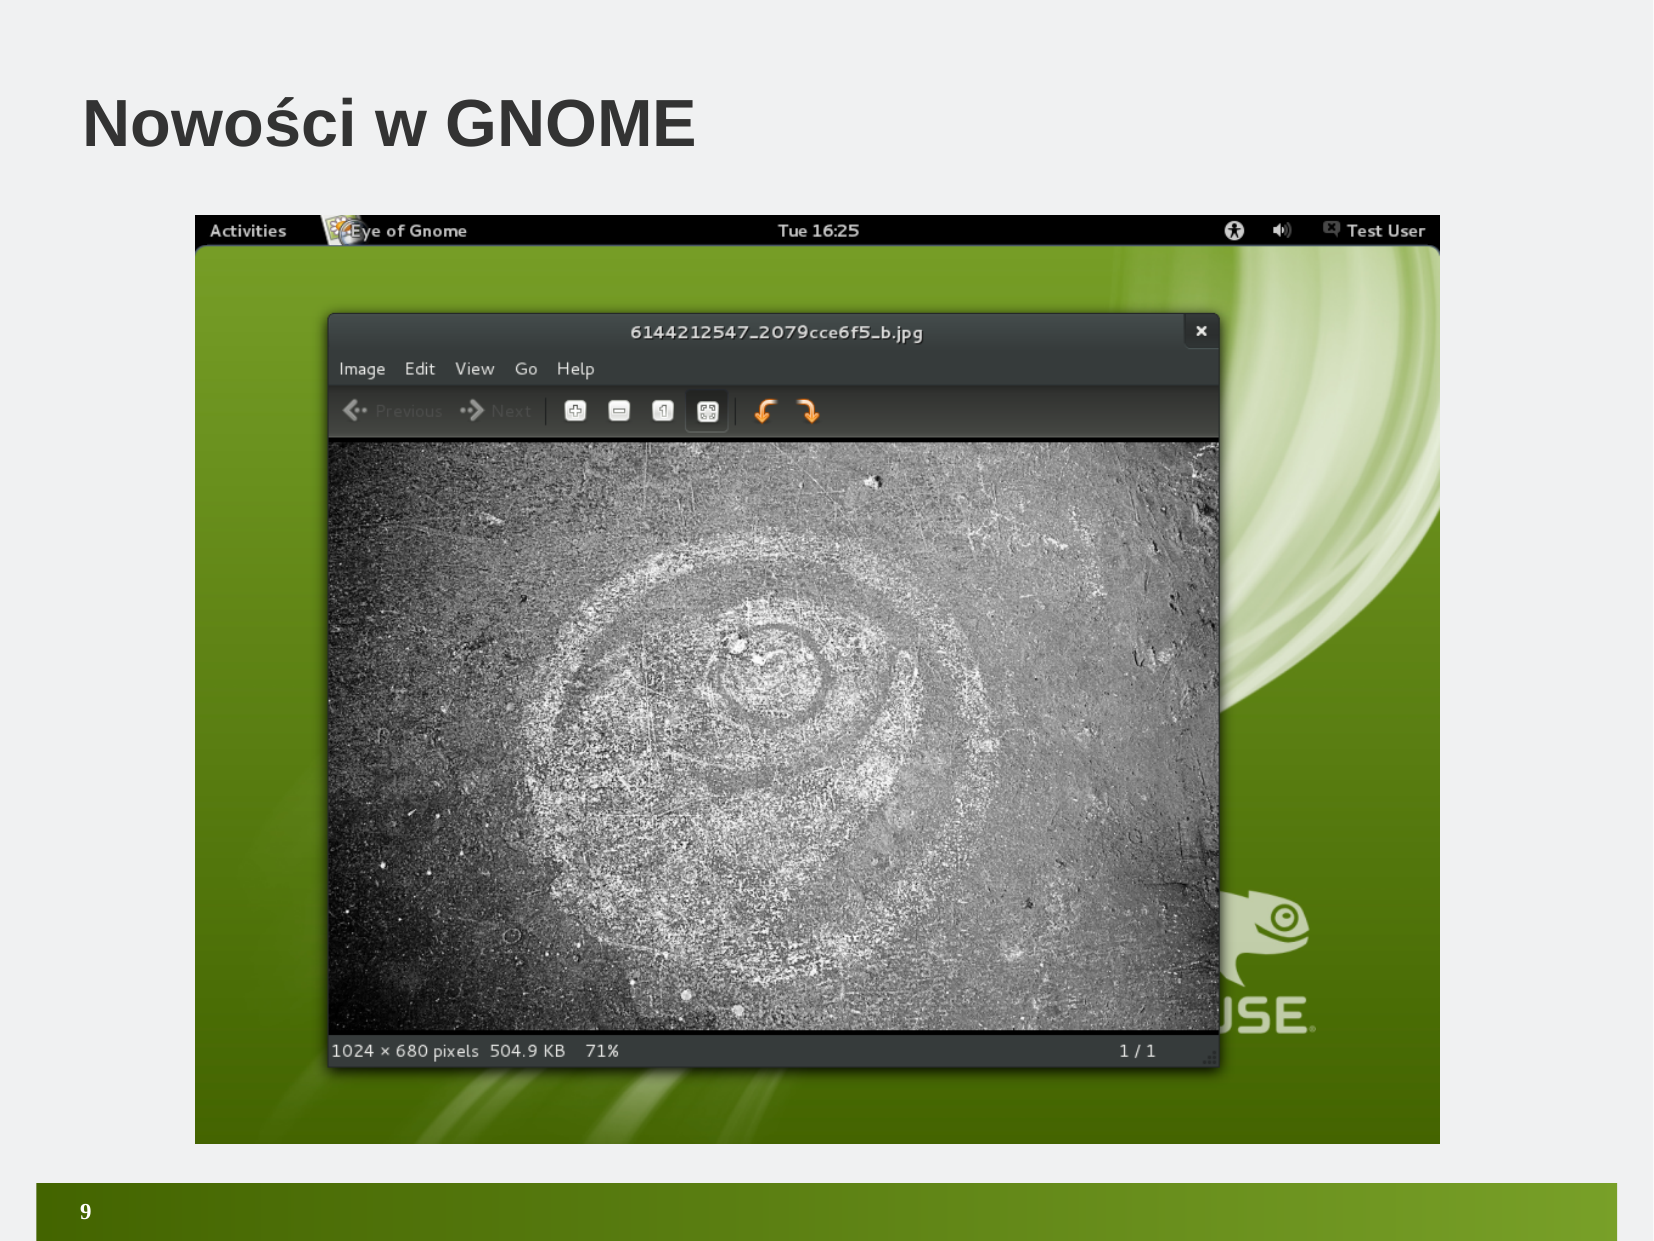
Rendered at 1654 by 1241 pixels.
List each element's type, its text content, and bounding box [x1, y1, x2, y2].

title Nowości w GNOME [82, 49, 1571, 198]
picture [0, 0, 1654, 1241]
